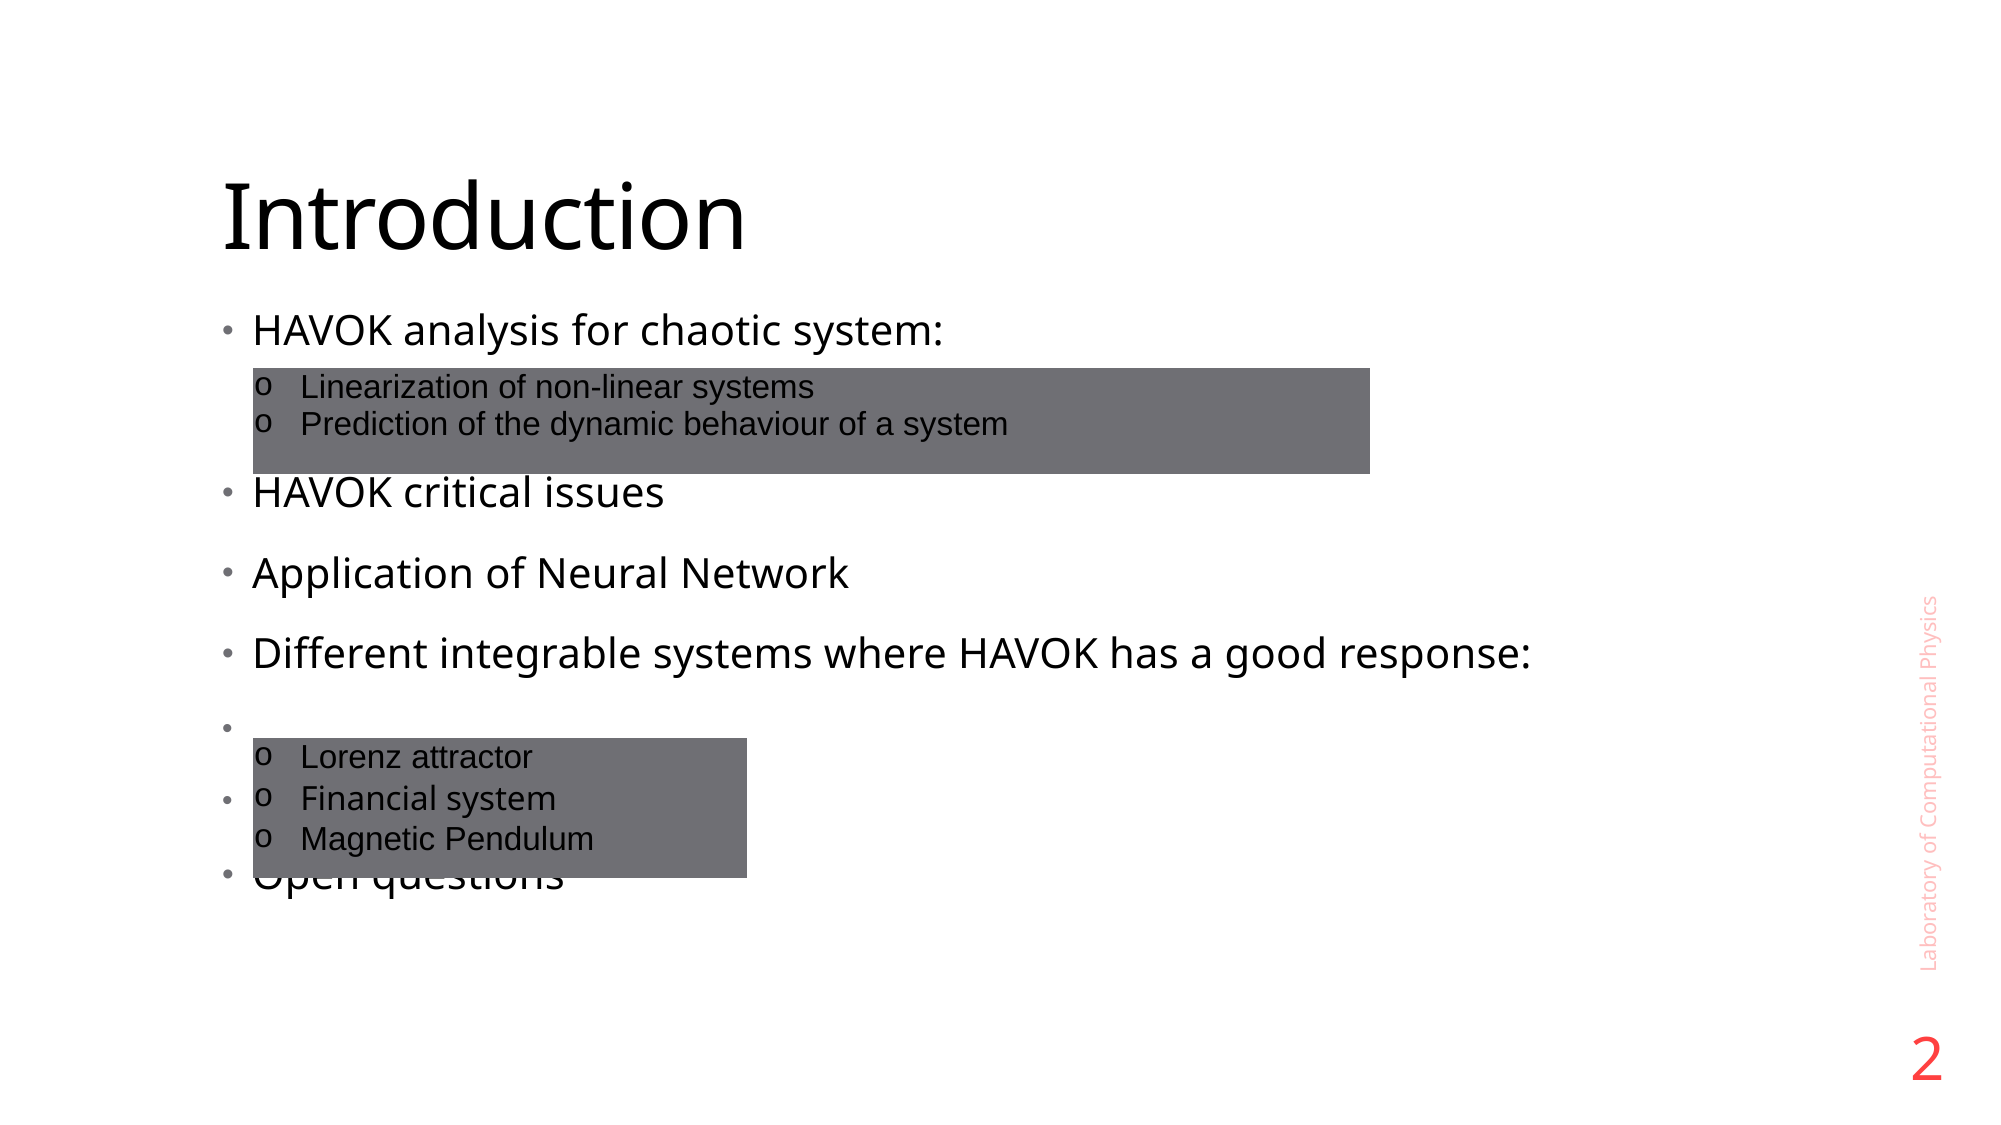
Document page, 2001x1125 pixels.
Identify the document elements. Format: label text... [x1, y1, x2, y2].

slide_number 2 [1852, 1012, 2000, 1110]
title Introduction [206, 60, 1797, 278]
footer Laboratory of Computational Physics [1897, 400, 1958, 988]
table_header Linearization of non-linear systems Prediction of the dynamic behaviour of a system [253, 368, 1370, 474]
list HAVOK analysis for chaotic system: HAVOK critical issues Application of Neural Network Different integrable systems where HAVOK has a good response: Open questions [206, 299, 1617, 1014]
table_header Lorenz attractor Financial system Magnetic Pendulum [253, 738, 747, 878]
